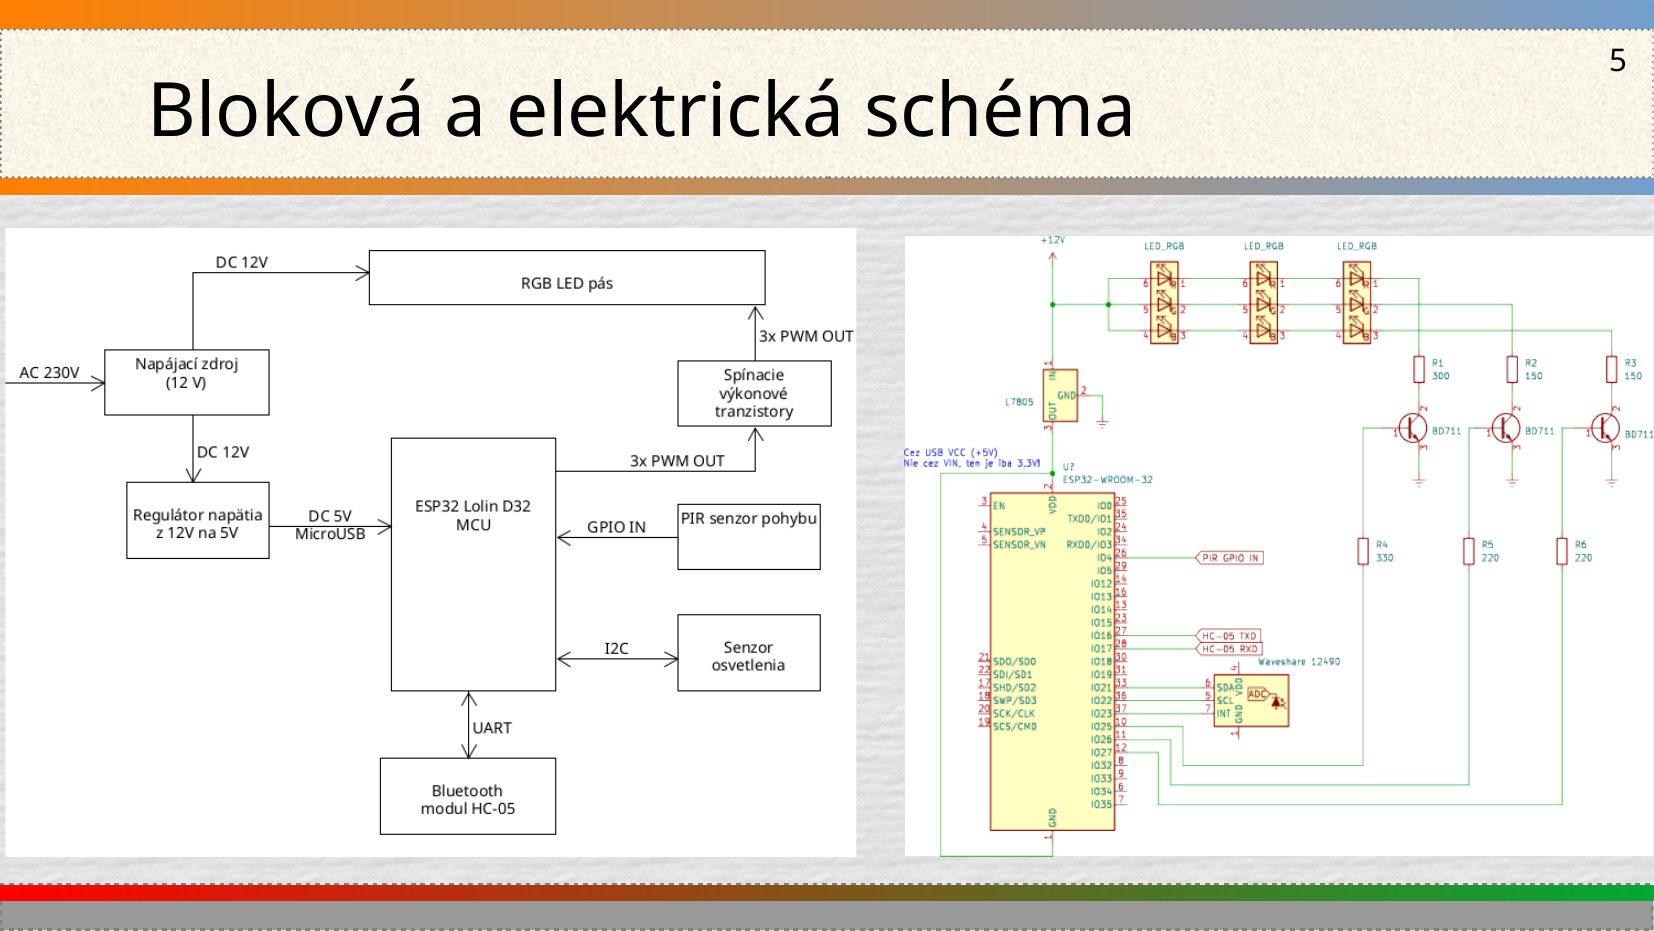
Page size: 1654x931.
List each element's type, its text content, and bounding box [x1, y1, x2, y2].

picture [0, 195, 1654, 885]
text_box [0, 885, 1654, 931]
text_box <číslo> [1594, 31, 1654, 91]
title Bloková a elektrická schéma [147, 29, 1270, 185]
text_box [0, 0, 1654, 195]
